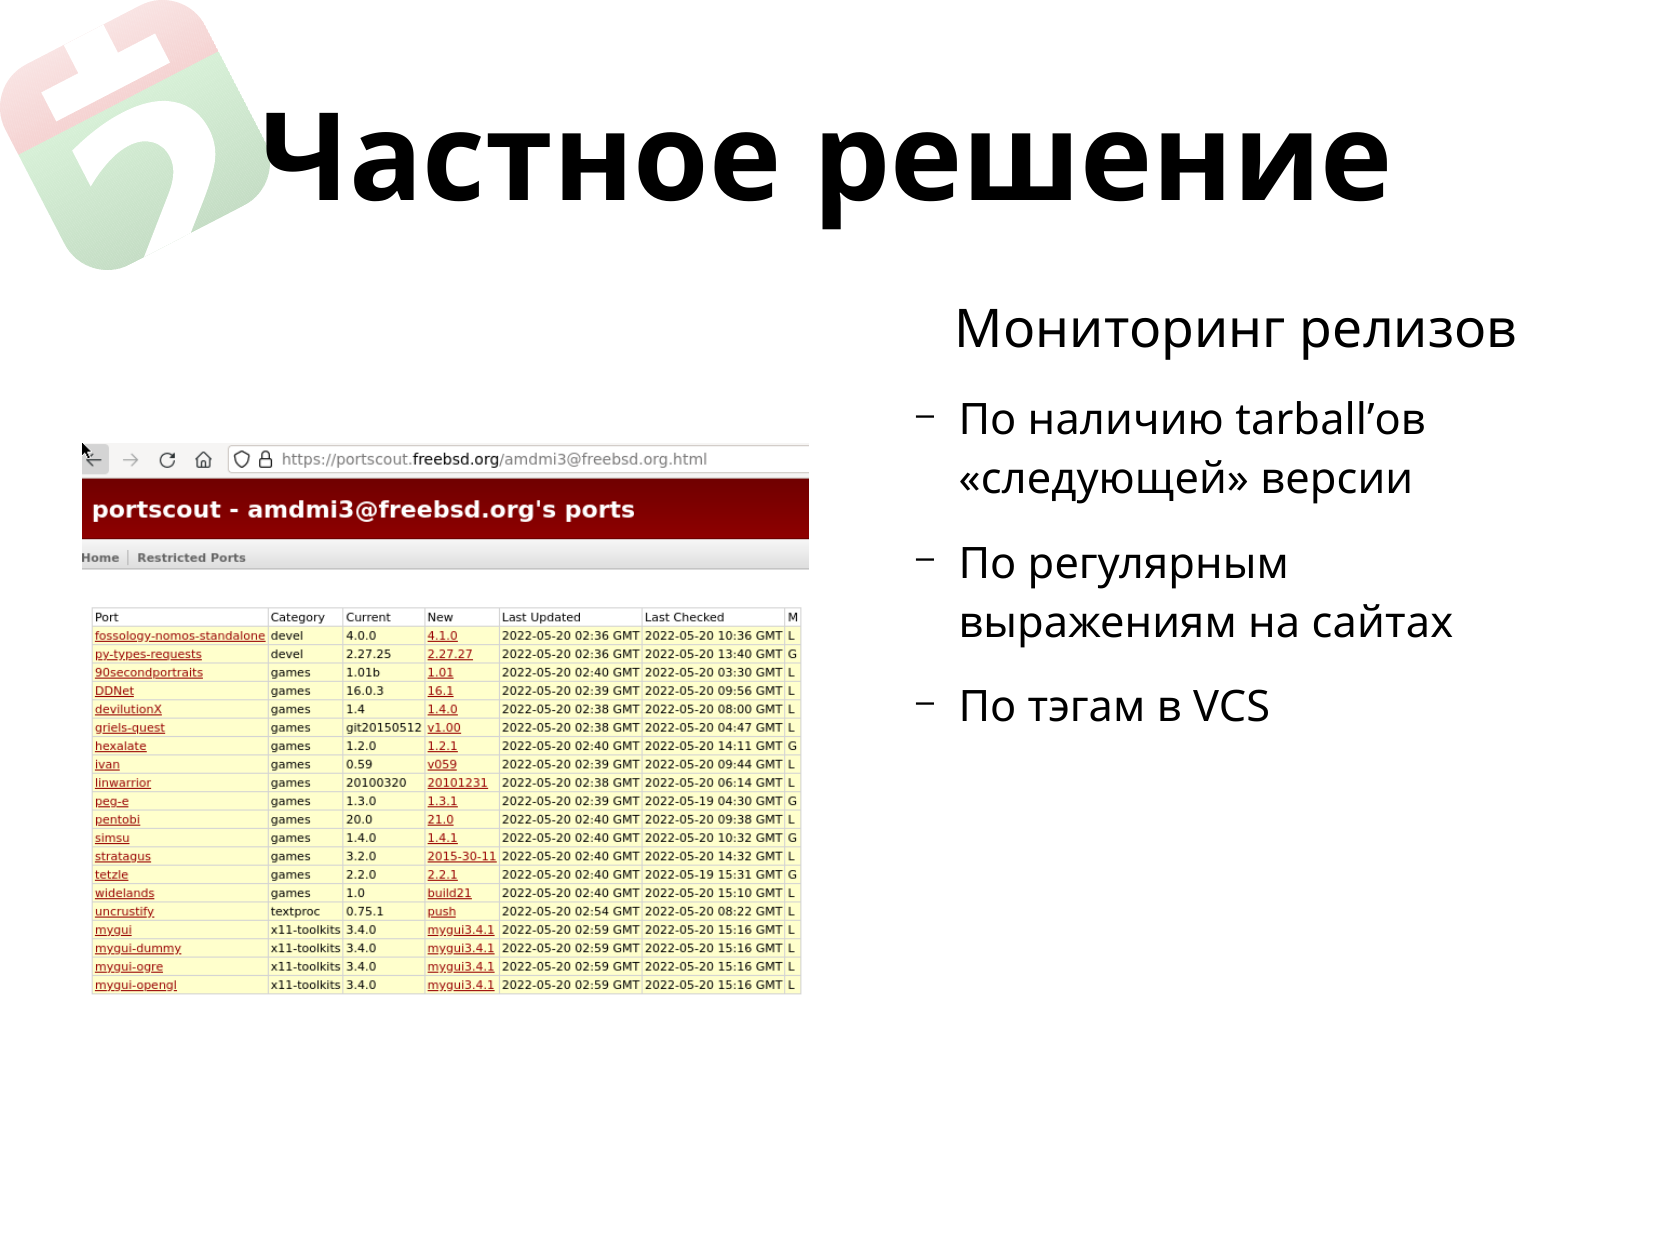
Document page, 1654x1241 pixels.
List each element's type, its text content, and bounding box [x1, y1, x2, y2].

picture [82, 359, 809, 1086]
list Мониторинг релизов По наличию tarball’ов «следующей» версии По регулярным выражениям на сайтах По тэгам в VCS [845, 290, 1572, 1155]
title Частное решение [82, 49, 1571, 257]
